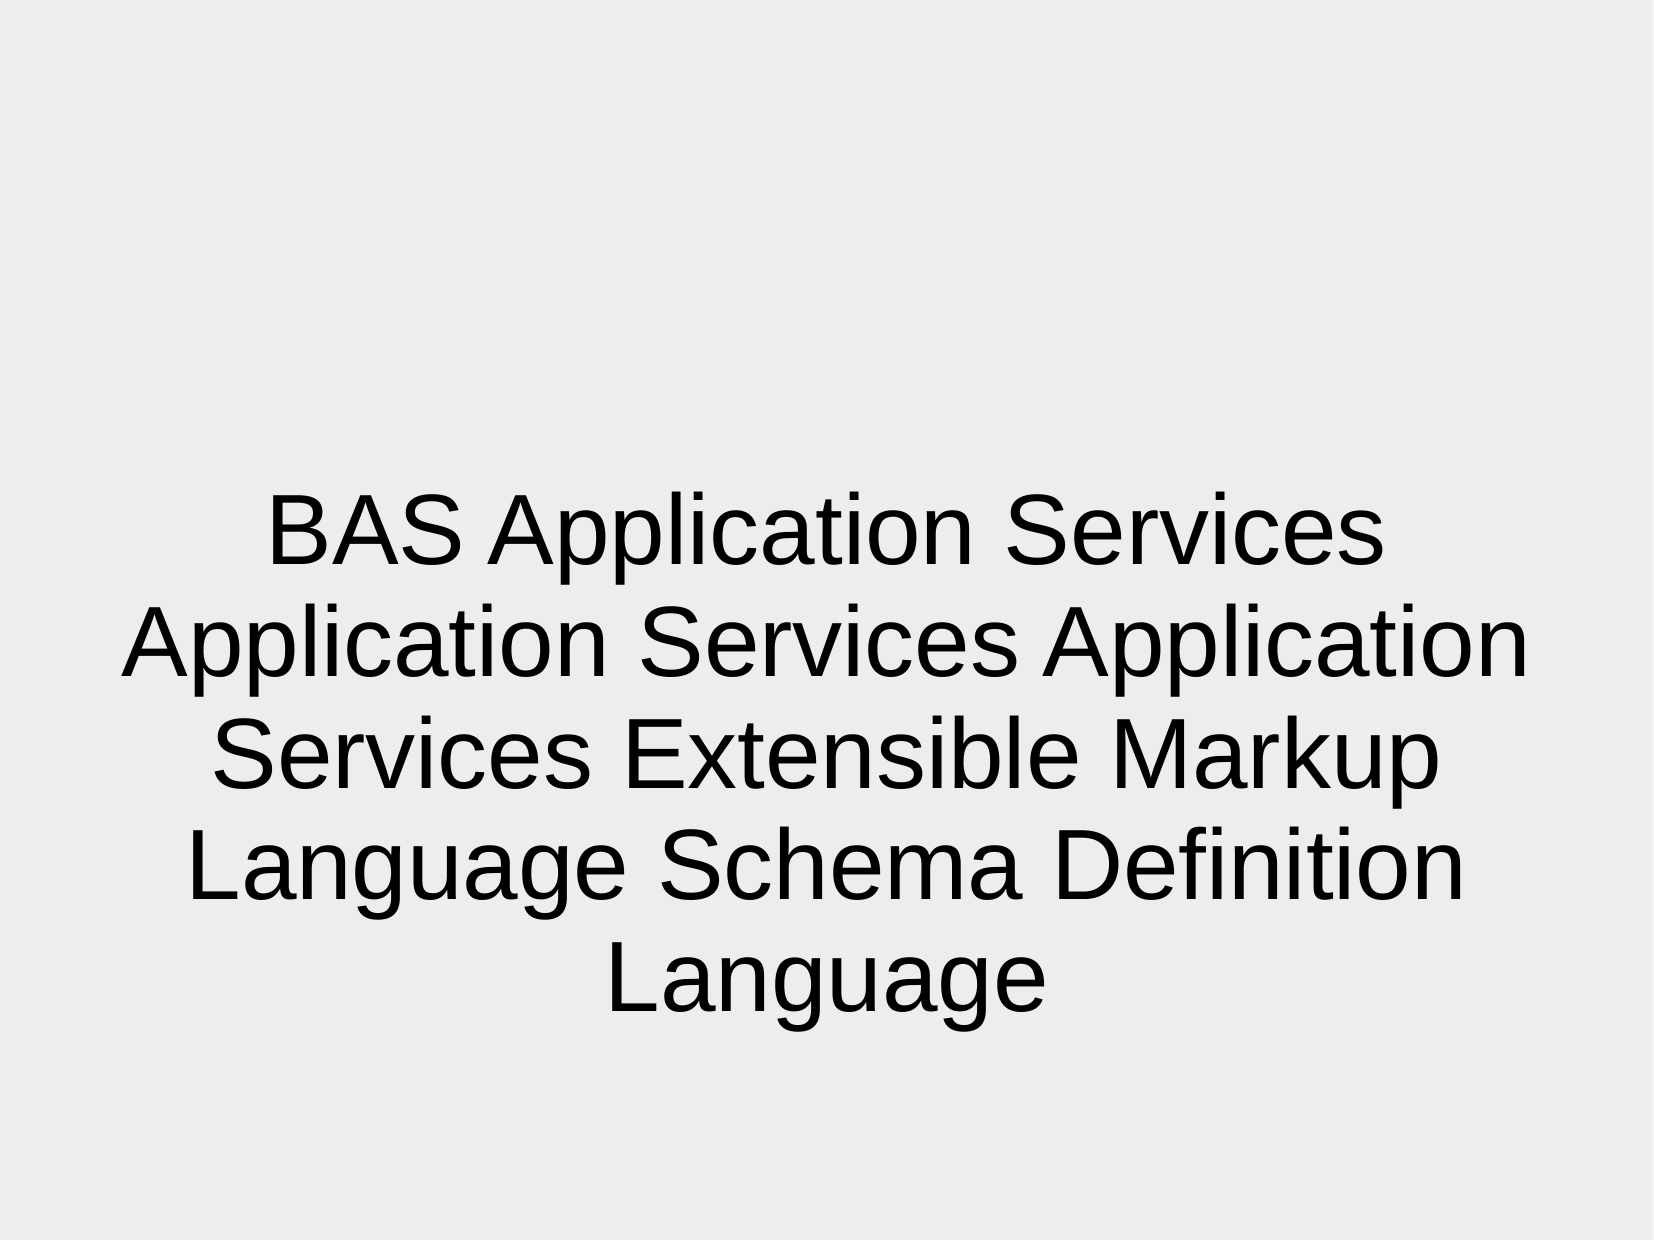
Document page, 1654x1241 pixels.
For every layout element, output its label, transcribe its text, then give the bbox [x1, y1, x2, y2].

text_box BAS Application Services Application Services Application Services Extensible Markup Language Schema Definition Language [0, 466, 1654, 1040]
